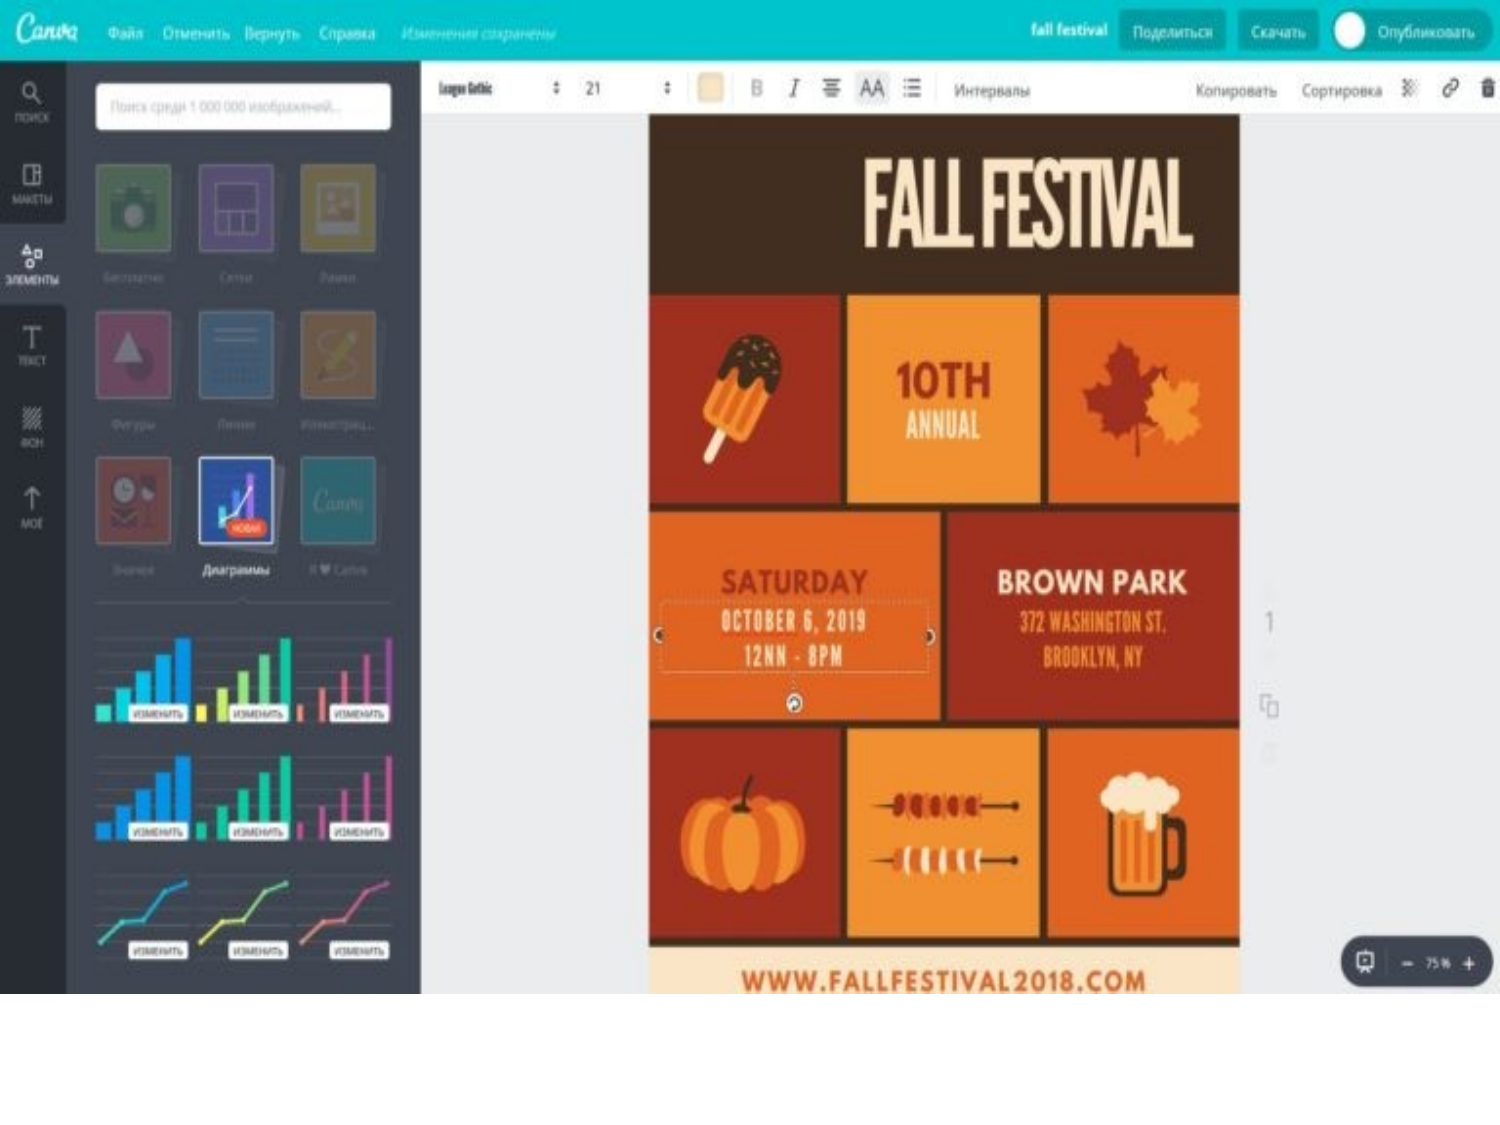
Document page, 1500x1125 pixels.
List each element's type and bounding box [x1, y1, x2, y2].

picture [0, 0, 1500, 994]
